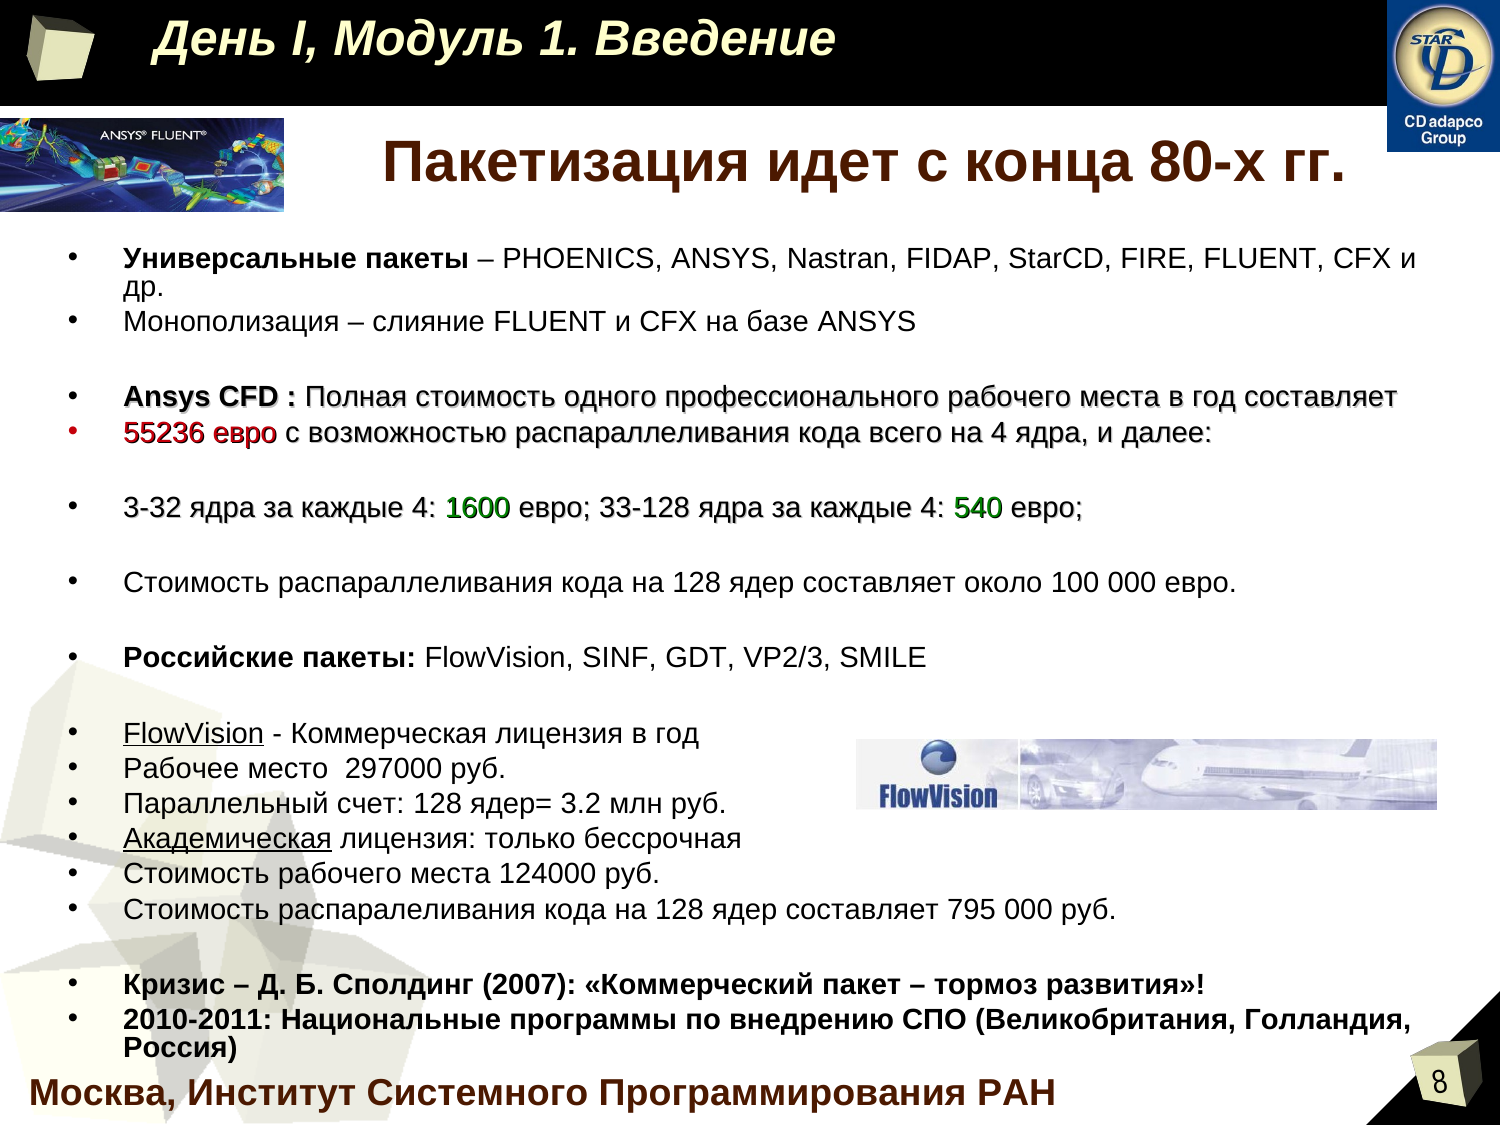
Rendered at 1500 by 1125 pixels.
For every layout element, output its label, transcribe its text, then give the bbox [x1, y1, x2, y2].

picture [151, 1096, 158, 1102]
picture [856, 739, 1437, 810]
picture [0, 659, 433, 1125]
picture [66, 1095, 75, 1102]
picture [1387, 0, 1500, 115]
list Универсальные пакеты – PHOENICS, ANSYS, Nastran, FIDAP, StarCD, FIRE, FLUENT, CFX и др. Монополизация – слияние FLUENT и CFX на базе ANSYS Ansys CFD : Полная стоимость одного профессионального рабочего места в год составляет 55236 евро с возможностью распараллеливания кода всего на 4 ядра, и далее: 3-32 ядра за каждые 4: 1600 евро; 33-128 ядра за каждые 4: 540 евро; Стоимость распараллеливания кода на 128 ядер составляет около 100 000 евро. Российские пакеты: FlowVision, SINF, GDT, VP2/3, SMILE FlowVision - Коммерческая лицензия в год Рабочее место 297000 руб. Параллельный счет: 128 ядер= 3.2 млн руб. Академическая лицензия: только бессрочная Стоимость рабочего места 124000 руб. Стоимость распаралеливания кода на 128 ядер составляет 795 000 руб. Кризис – Д. Б. Сполдинг (2007): «Коммерческий пакет – тормоз развития»! 2010-2011: Национальные программы по внедрению СПО (Великобритания, Голландия, Россия) [53, 201, 1471, 1095]
picture [0, 118, 284, 212]
picture [423, 1095, 433, 1102]
text_box Пакетизация идет с конца 80-х гг. [5, 115, 1500, 201]
picture [130, 1096, 138, 1102]
